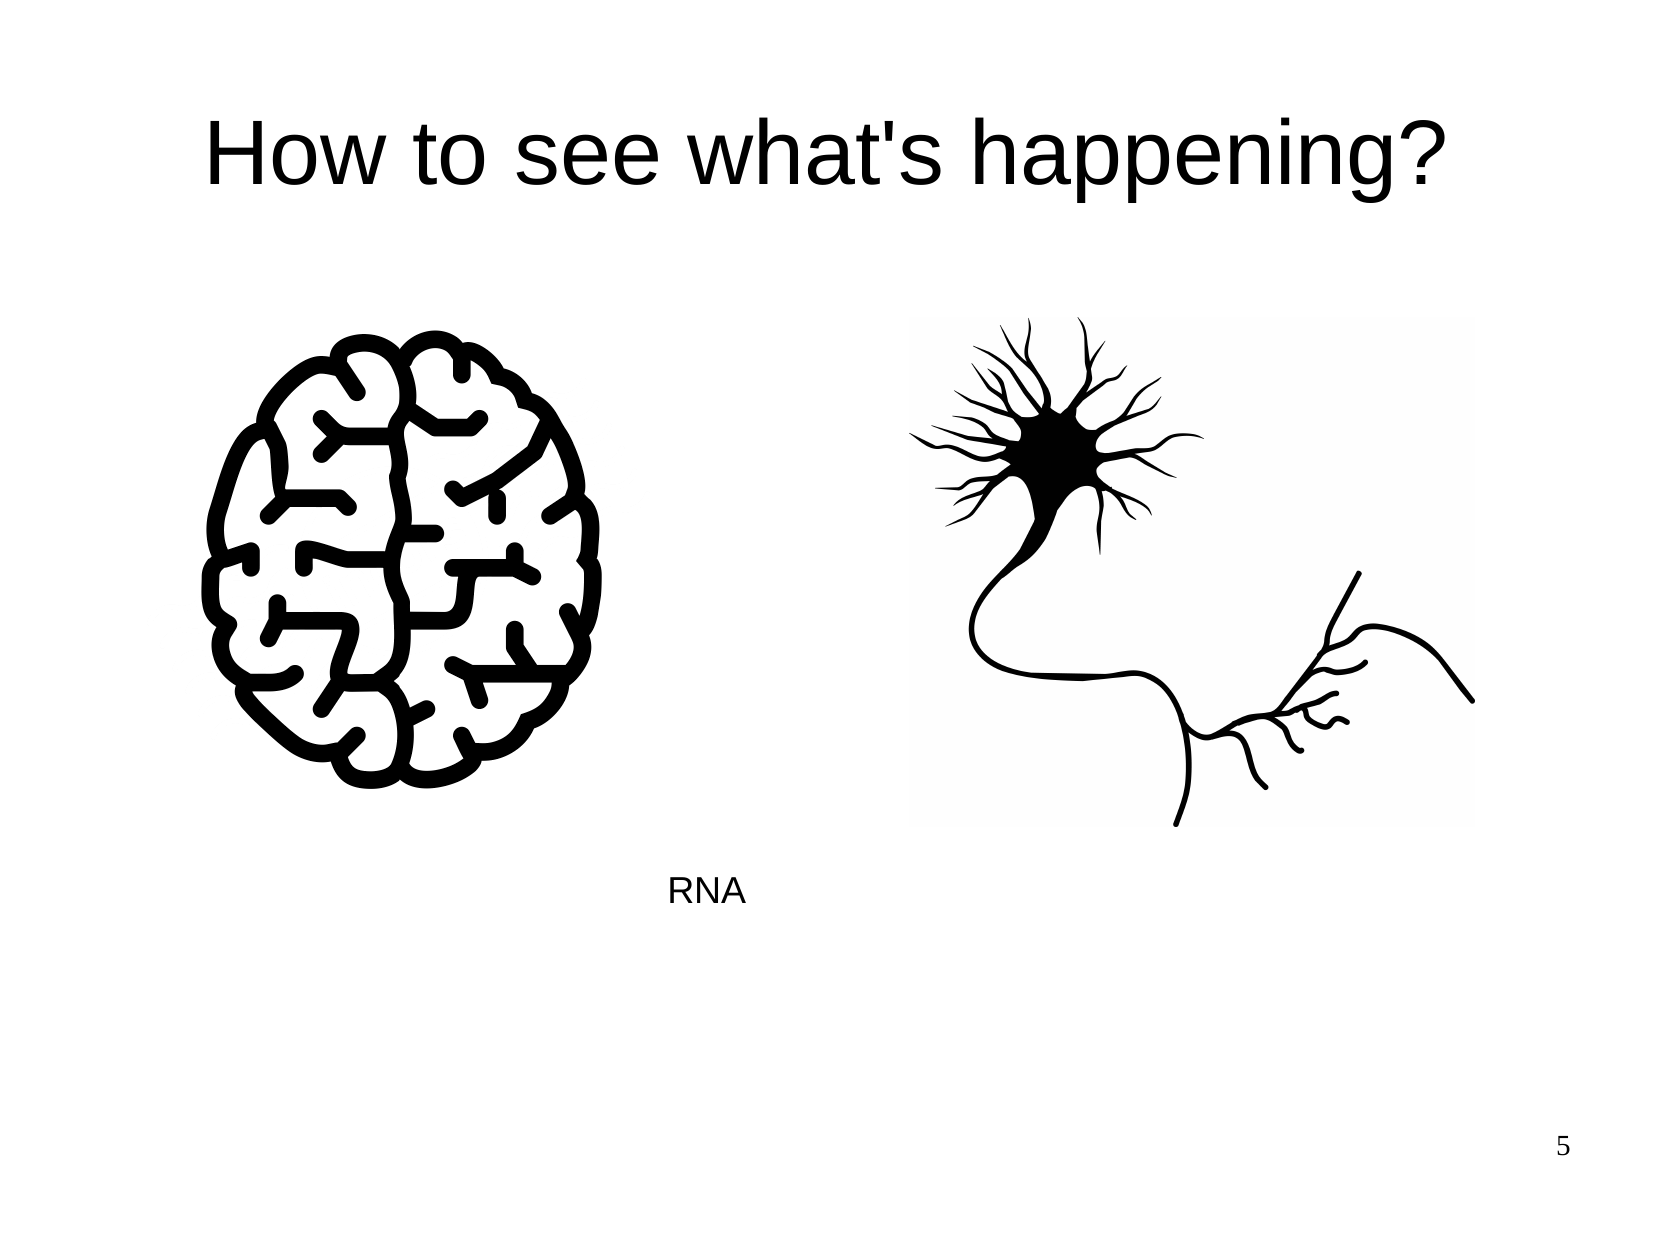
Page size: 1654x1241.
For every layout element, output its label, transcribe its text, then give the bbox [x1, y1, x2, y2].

picture [145, 304, 655, 814]
picture [909, 317, 1475, 827]
title How to see what's happening? [82, 49, 1571, 257]
text_box RNA [652, 861, 762, 919]
